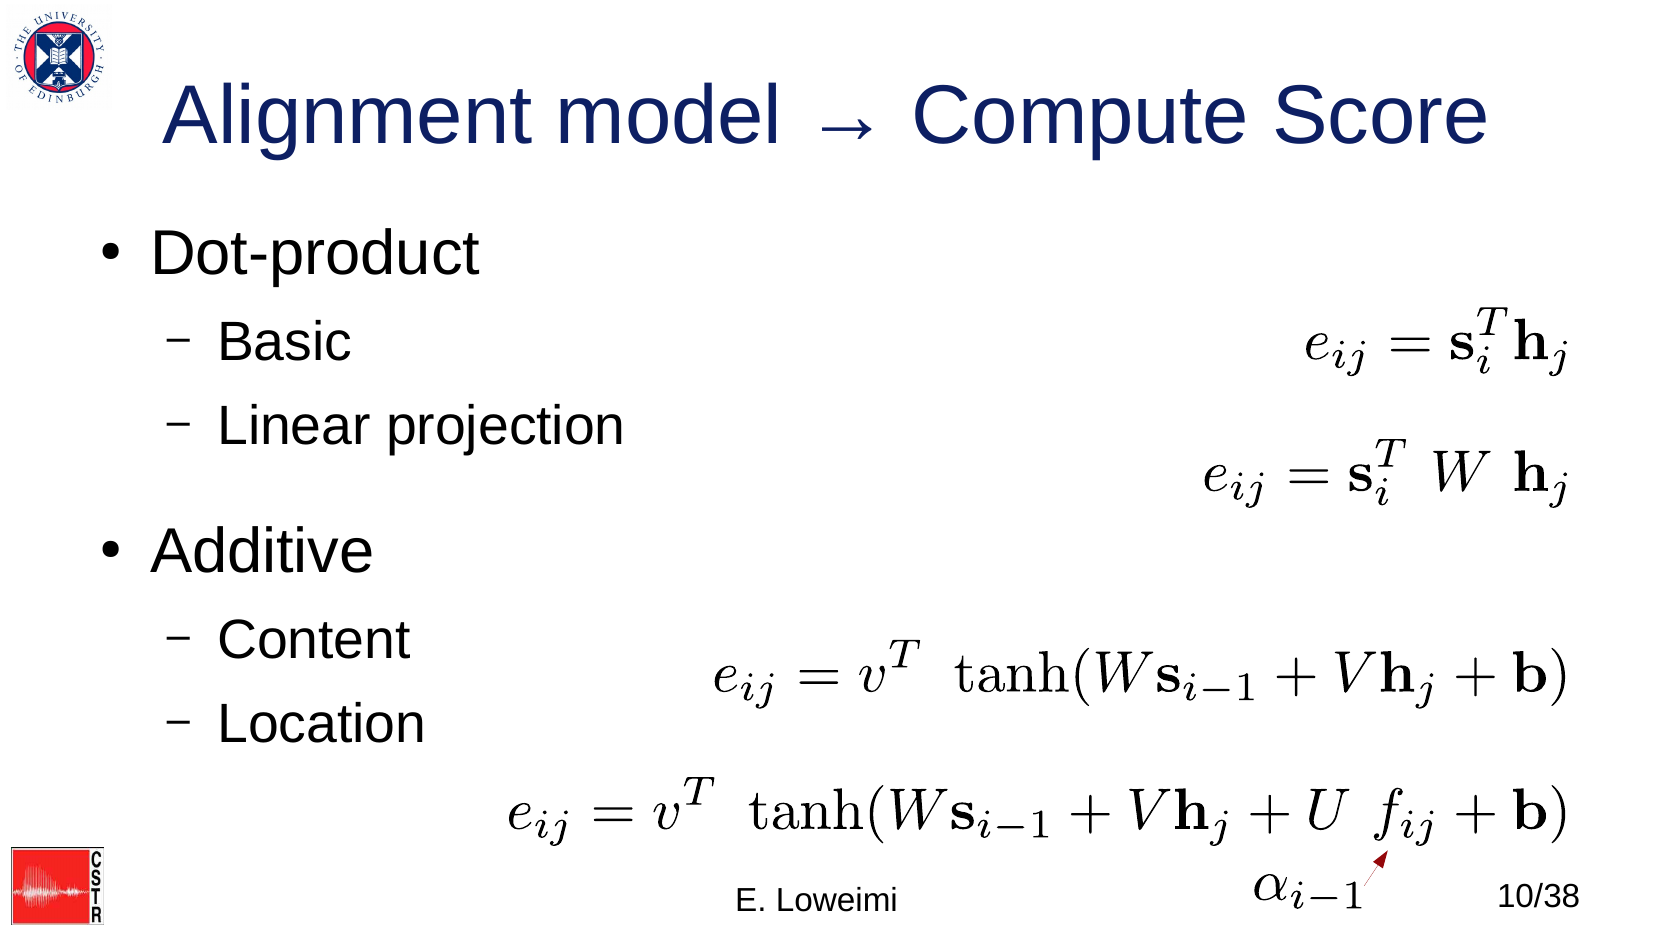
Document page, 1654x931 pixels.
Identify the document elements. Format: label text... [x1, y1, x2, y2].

text_box [1303, 307, 1571, 377]
picture [6, 4, 112, 110]
title Alignment model → Compute Score [82, 37, 1571, 193]
text_box [1201, 438, 1571, 508]
text_box [1251, 874, 1366, 914]
text_box E. Loweimi [720, 874, 934, 931]
text_box [506, 776, 1571, 846]
picture [11, 847, 104, 925]
list Dot-product Basic Linear projection Additive Content Location [82, 217, 1571, 758]
text_box 10/38 [1482, 870, 1625, 928]
text_box [712, 639, 1571, 709]
